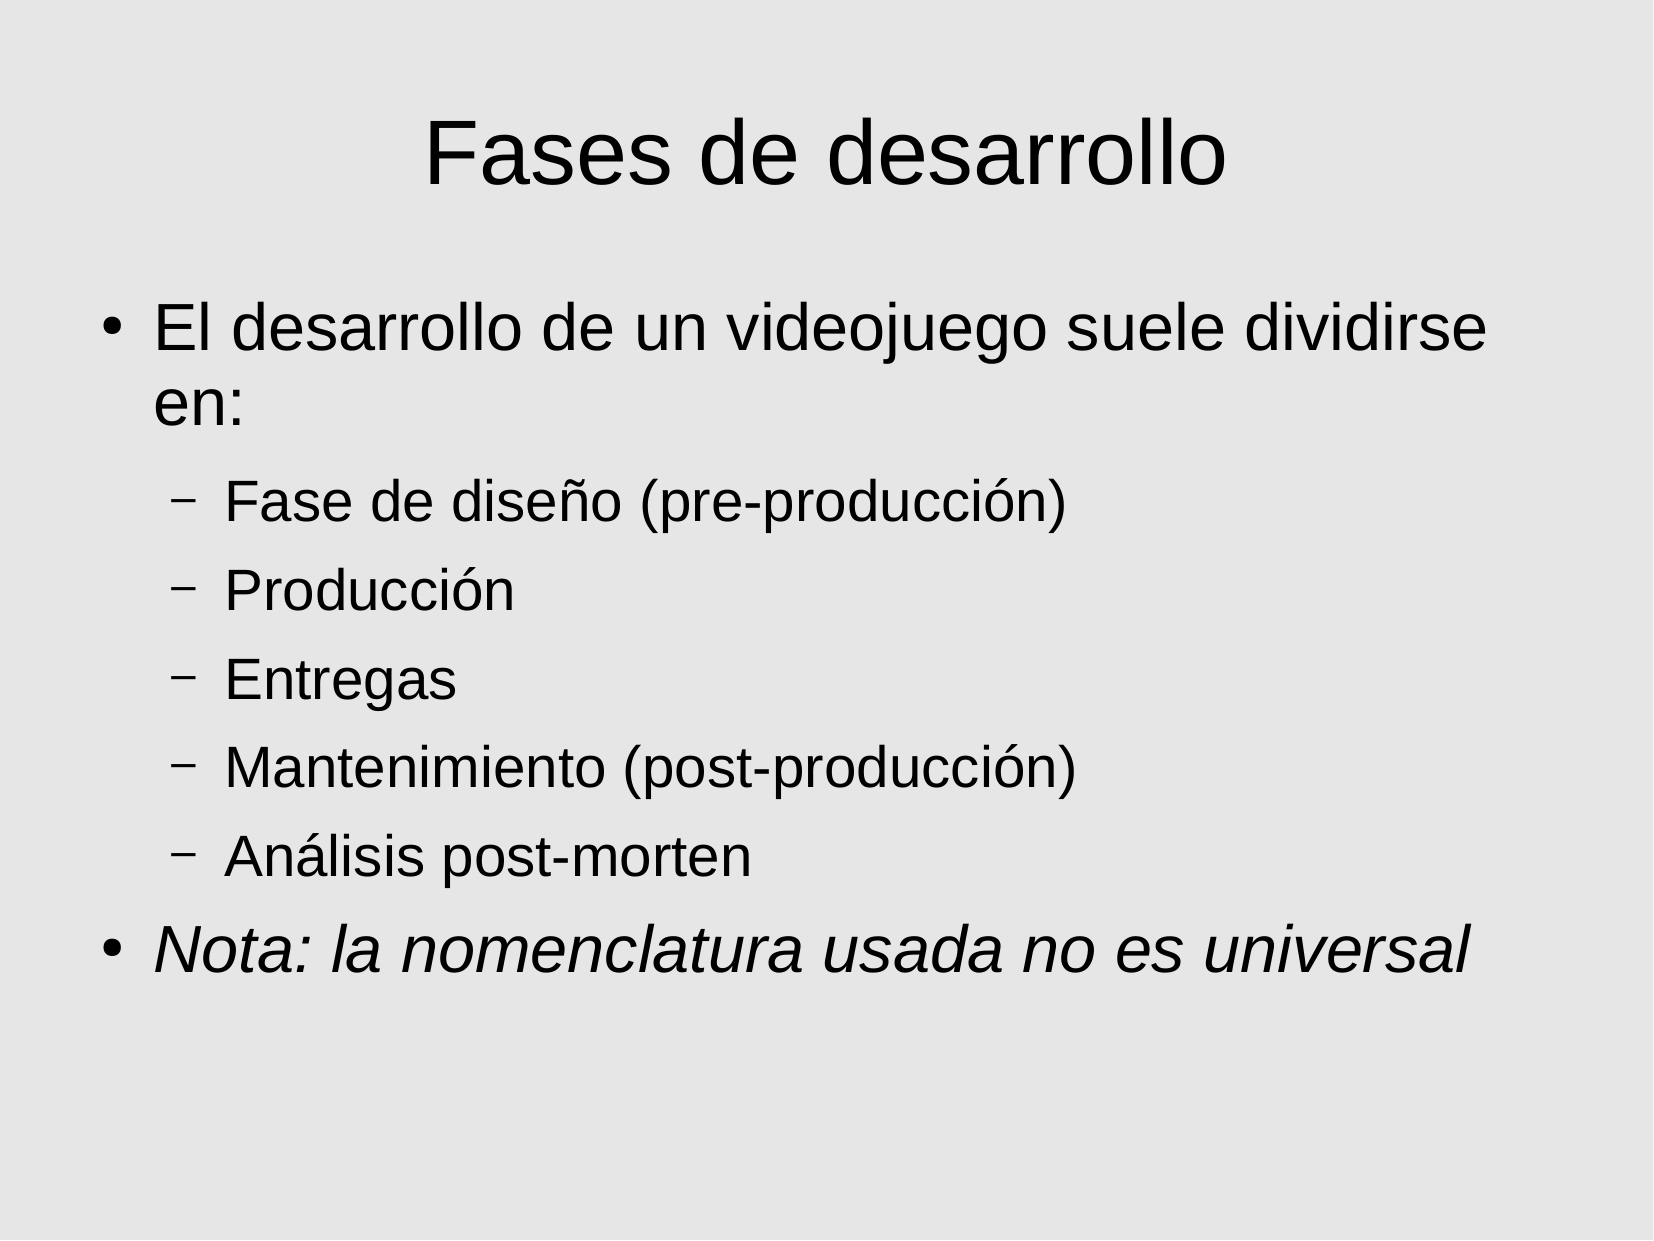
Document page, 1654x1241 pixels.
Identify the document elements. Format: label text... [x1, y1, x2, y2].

list El desarrollo de un videojuego suele dividirse en: Fase de diseño (pre-producción) Producción Entregas Mantenimiento (post-producción) Análisis post-morten Nota: la nomenclatura usada no es universal [82, 290, 1571, 1010]
title Fases de desarrollo [82, 49, 1571, 257]
